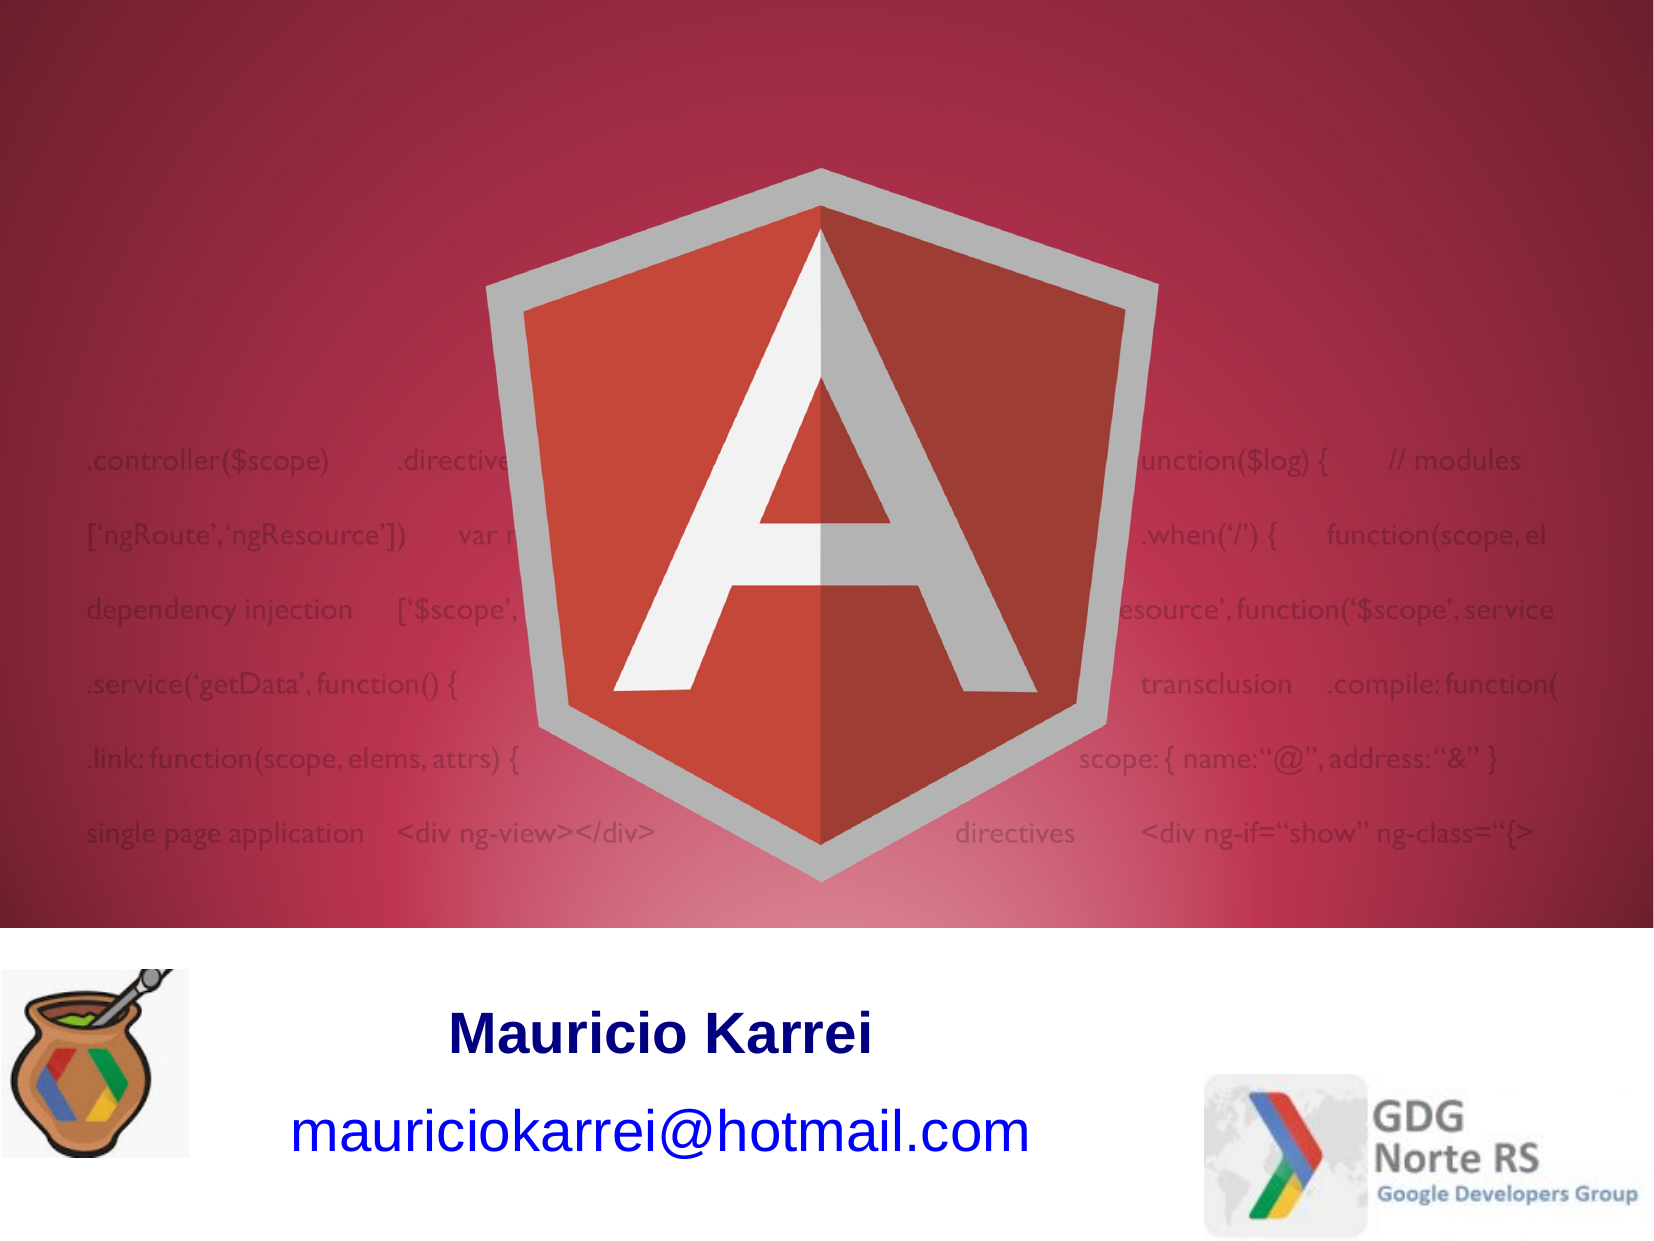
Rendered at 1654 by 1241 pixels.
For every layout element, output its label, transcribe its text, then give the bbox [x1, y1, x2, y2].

picture [1204, 1074, 1654, 1241]
subtitle Mauricio Karrei mauriciokarrei@hotmail.com [189, 984, 1241, 1148]
picture [1, 969, 189, 1158]
picture [0, 0, 1654, 928]
